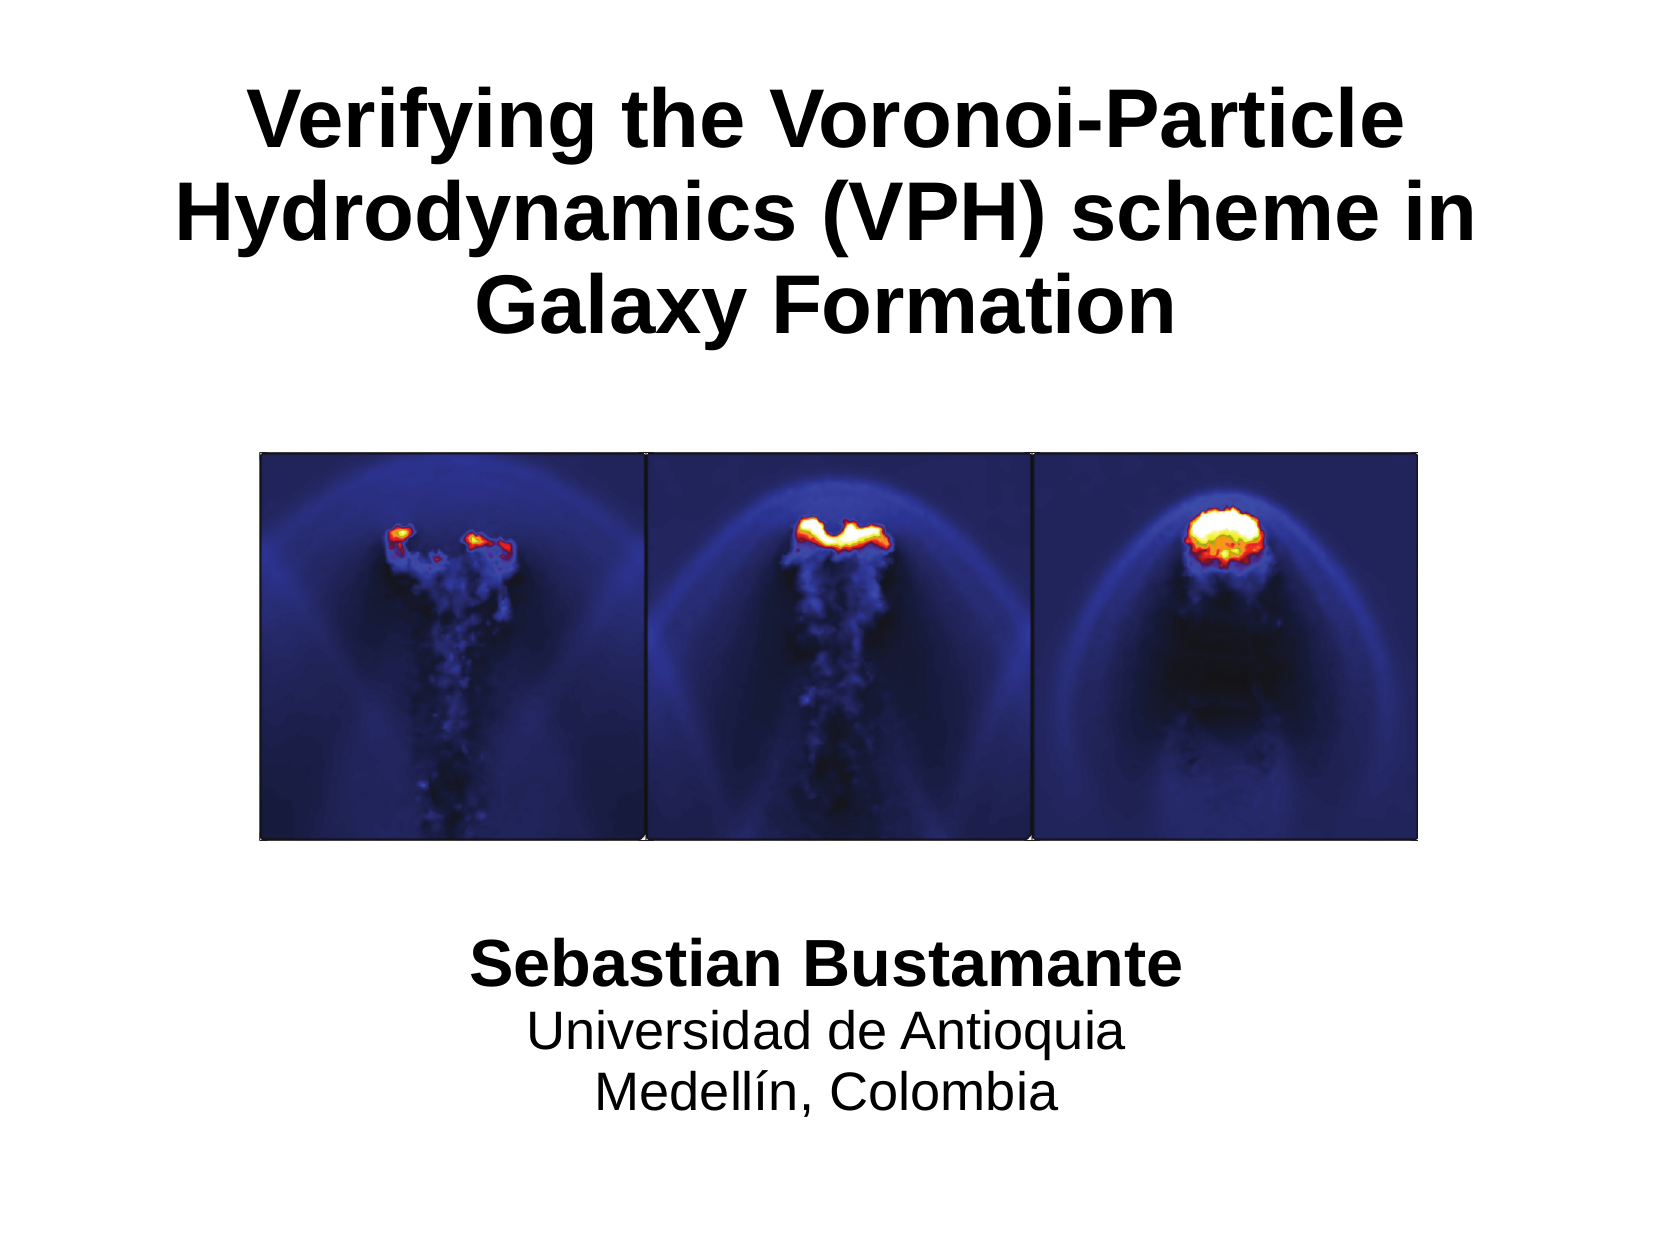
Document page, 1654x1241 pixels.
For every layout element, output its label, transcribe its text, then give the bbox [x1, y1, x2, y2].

subtitle Sebastian Bustamante Universidad de Antioquia Medellín, Colombia [82, 178, 1571, 1122]
picture [256, 450, 1420, 843]
title Verifying the Voronoi-Particle Hydrodynamics (VPH) scheme in Galaxy Formation [82, 0, 1571, 178]
